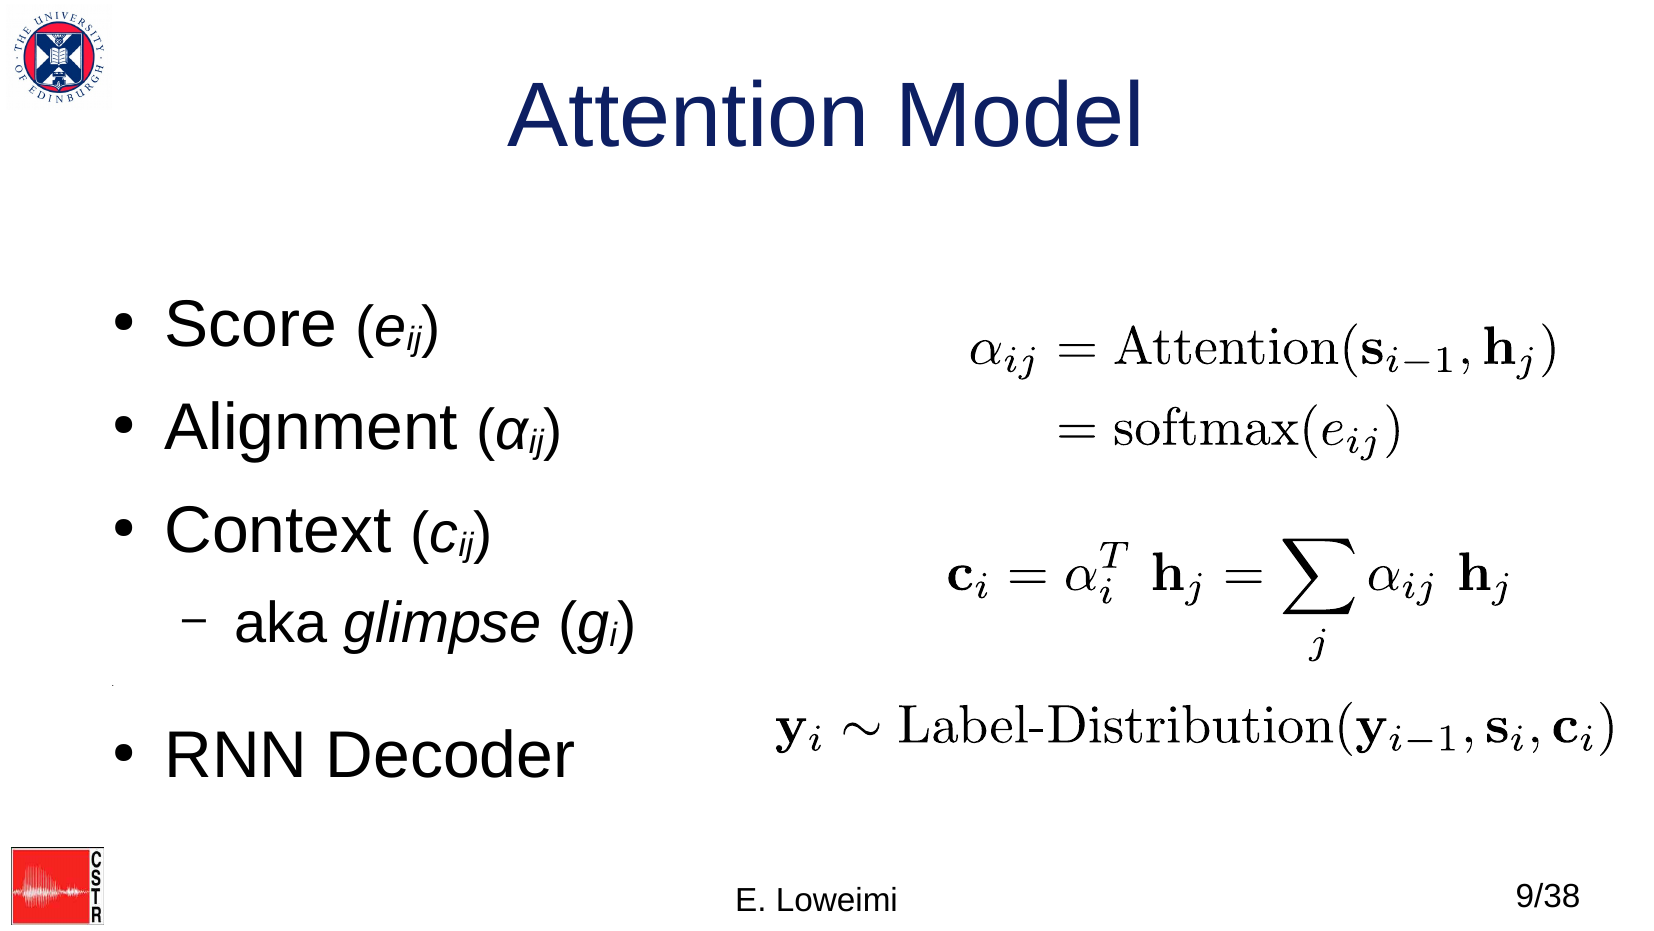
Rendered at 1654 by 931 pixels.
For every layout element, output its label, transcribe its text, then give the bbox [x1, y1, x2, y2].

picture [11, 847, 104, 925]
list Score (eij) Alignment (αij) Context (cij) aka glimpse (gi) RNN Decoder [94, 253, 1583, 793]
text_box 9/38 [1482, 870, 1625, 928]
title Attention Model [82, 37, 1571, 193]
picture [968, 323, 1555, 461]
text_box [774, 701, 1619, 756]
text_box E. Loweimi [720, 874, 934, 931]
picture [6, 4, 112, 110]
text_box [946, 533, 1512, 662]
